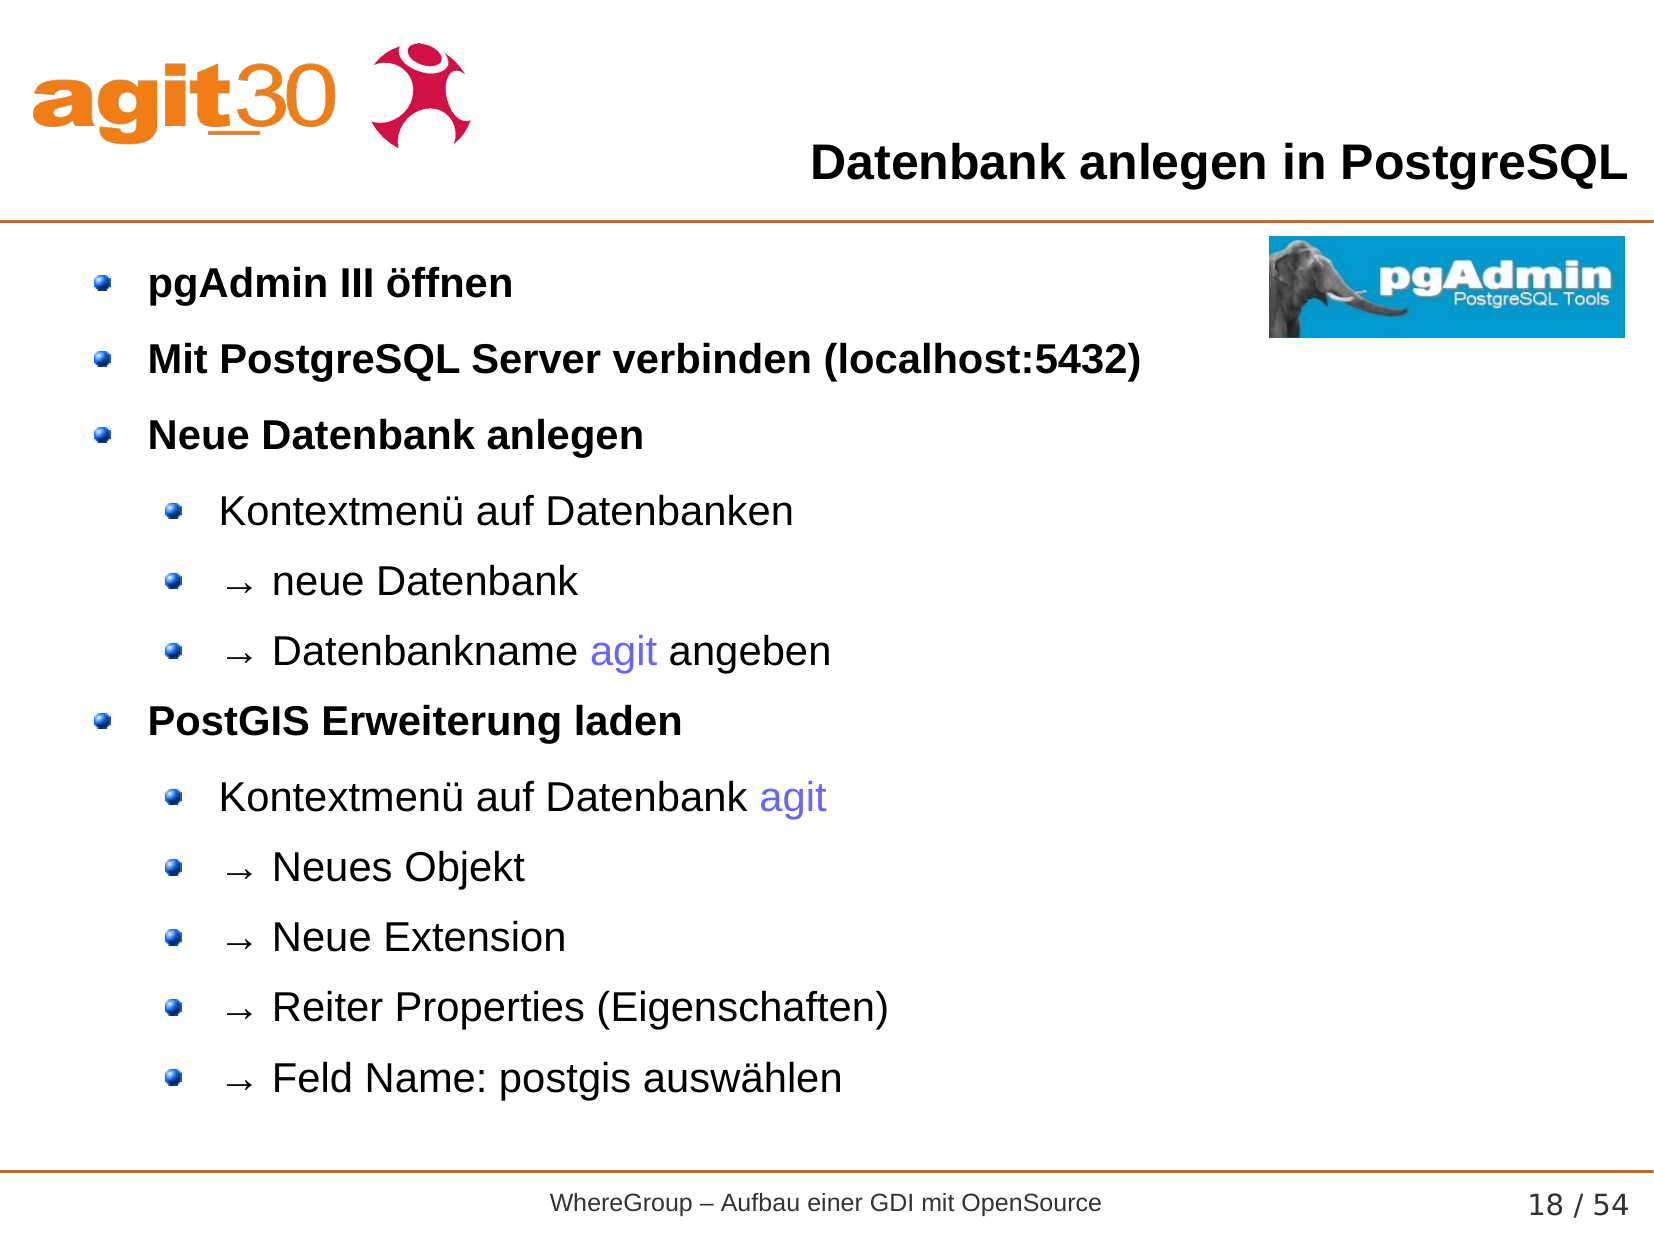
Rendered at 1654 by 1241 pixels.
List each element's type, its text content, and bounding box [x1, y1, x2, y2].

picture [29, 58, 340, 148]
title Datenbank anlegen in PostgreSQL [242, 118, 1630, 207]
list pgAdmin III öffnen Mit PostgreSQL Server verbinden (localhost:5432) Neue Datenbank anlegen Kontextmenü auf Datenbanken → neue Datenbank → Datenbankname agit angeben PostGIS Erweiterung laden Kontextmenü auf Datenbank agit → Neues Objekt → Neue Extension → Reiter Properties (Eigenschaften) → Feld Name: postgis auswählen [76, 259, 1565, 1103]
picture [1269, 240, 1408, 338]
picture [1380, 260, 1614, 309]
